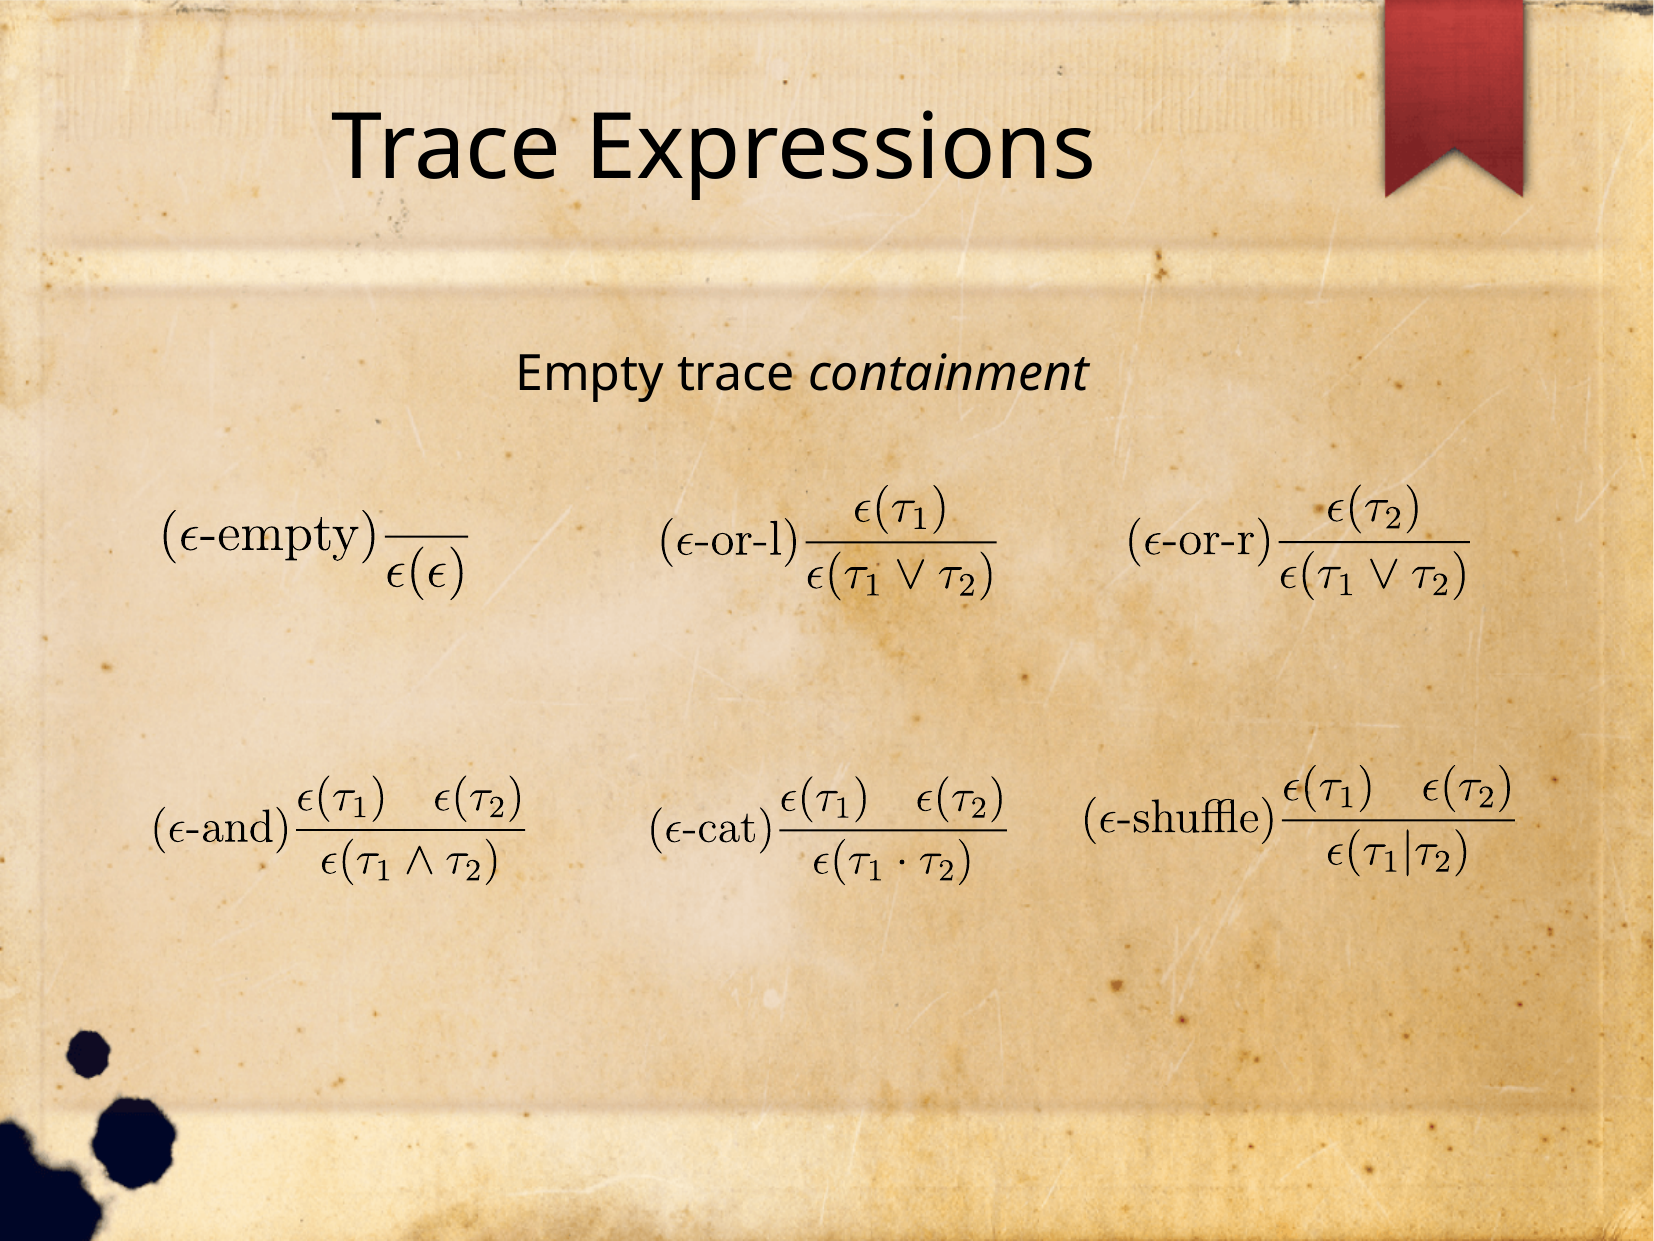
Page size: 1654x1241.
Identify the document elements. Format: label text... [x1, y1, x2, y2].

picture [0, 0, 1654, 1241]
text_box Empty trace containment [150, 330, 1456, 416]
title Trace Expressions [82, 49, 1347, 237]
